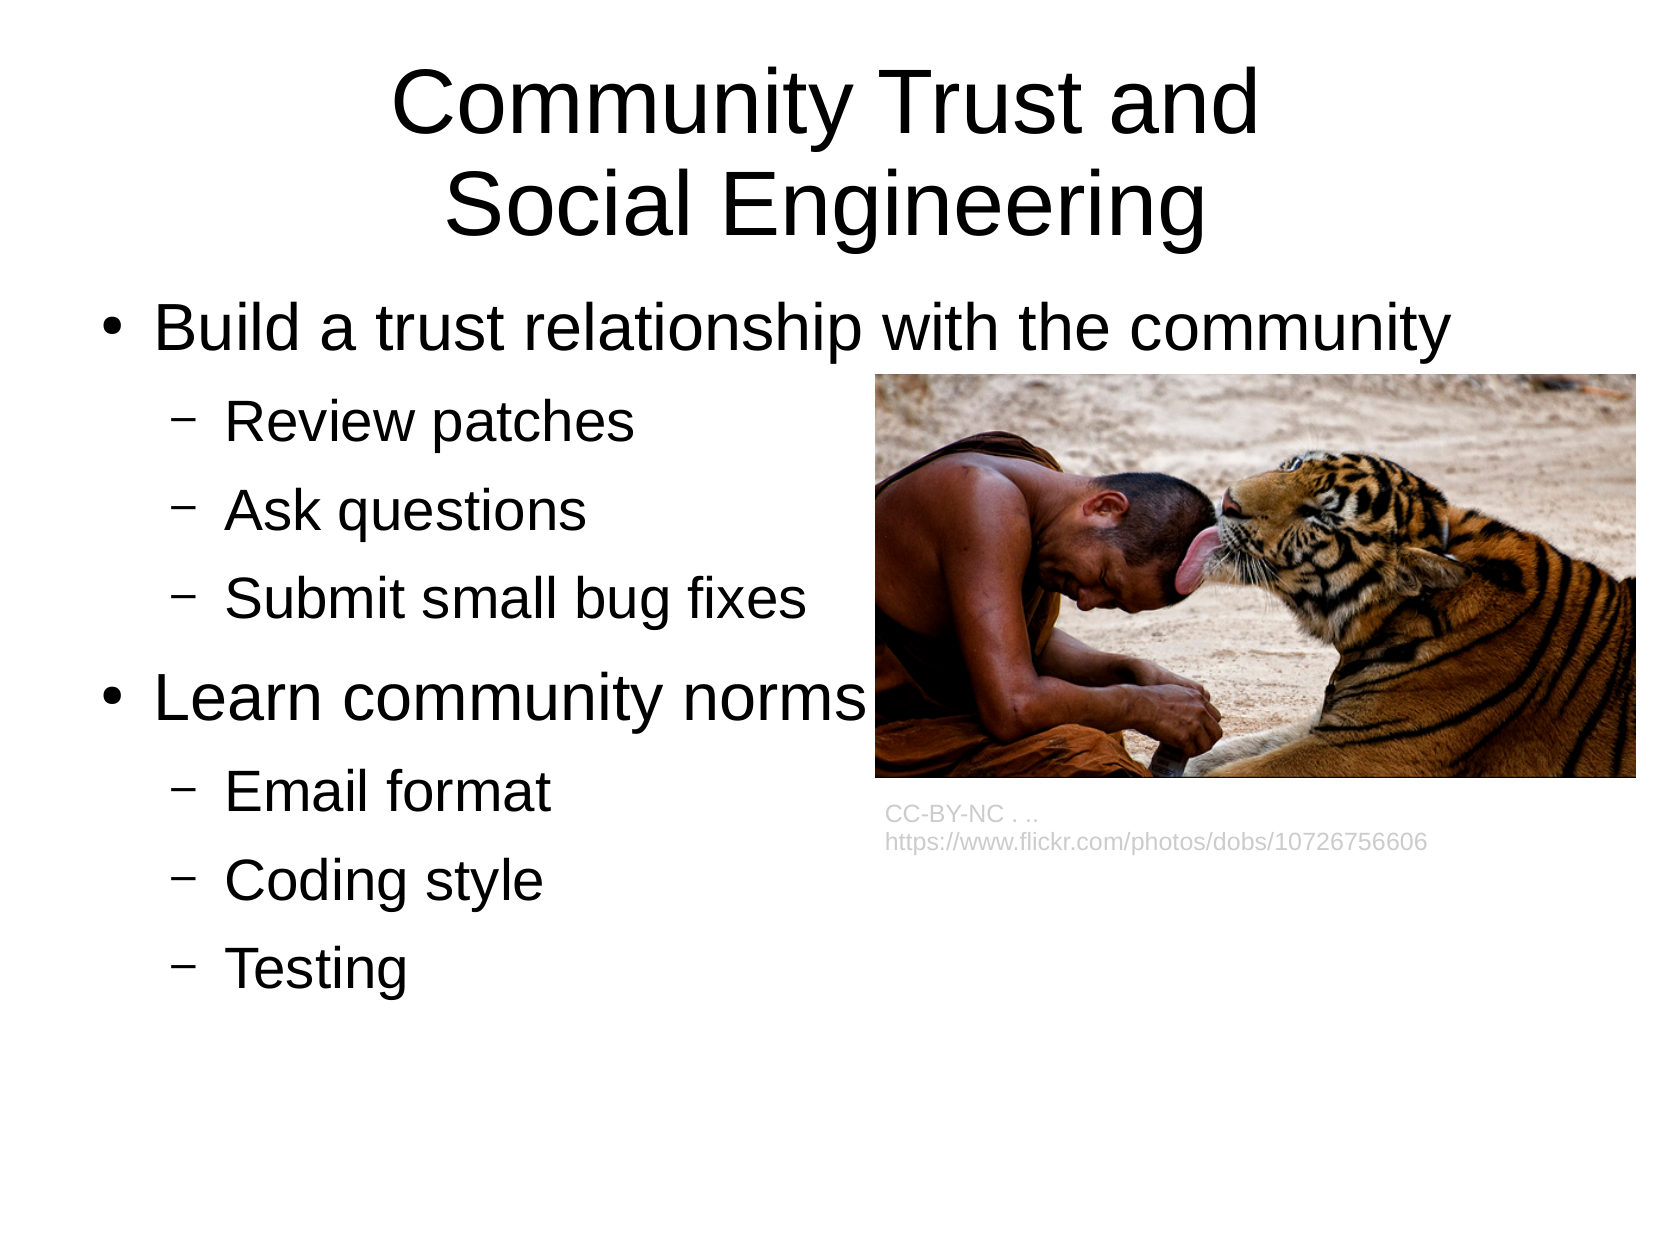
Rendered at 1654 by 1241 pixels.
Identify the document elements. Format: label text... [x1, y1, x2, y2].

title Community Trust and Social Engineering [82, 49, 1571, 257]
text_box CC-BY-NC . .. https://www.flickr.com/photos/dobs/10726756606 [870, 792, 1445, 864]
picture [875, 374, 1636, 778]
list Build a trust relationship with the community Review patches Ask questions Submit small bug fixes Learn community norms Email format Coding style Testing [82, 290, 1571, 1010]
